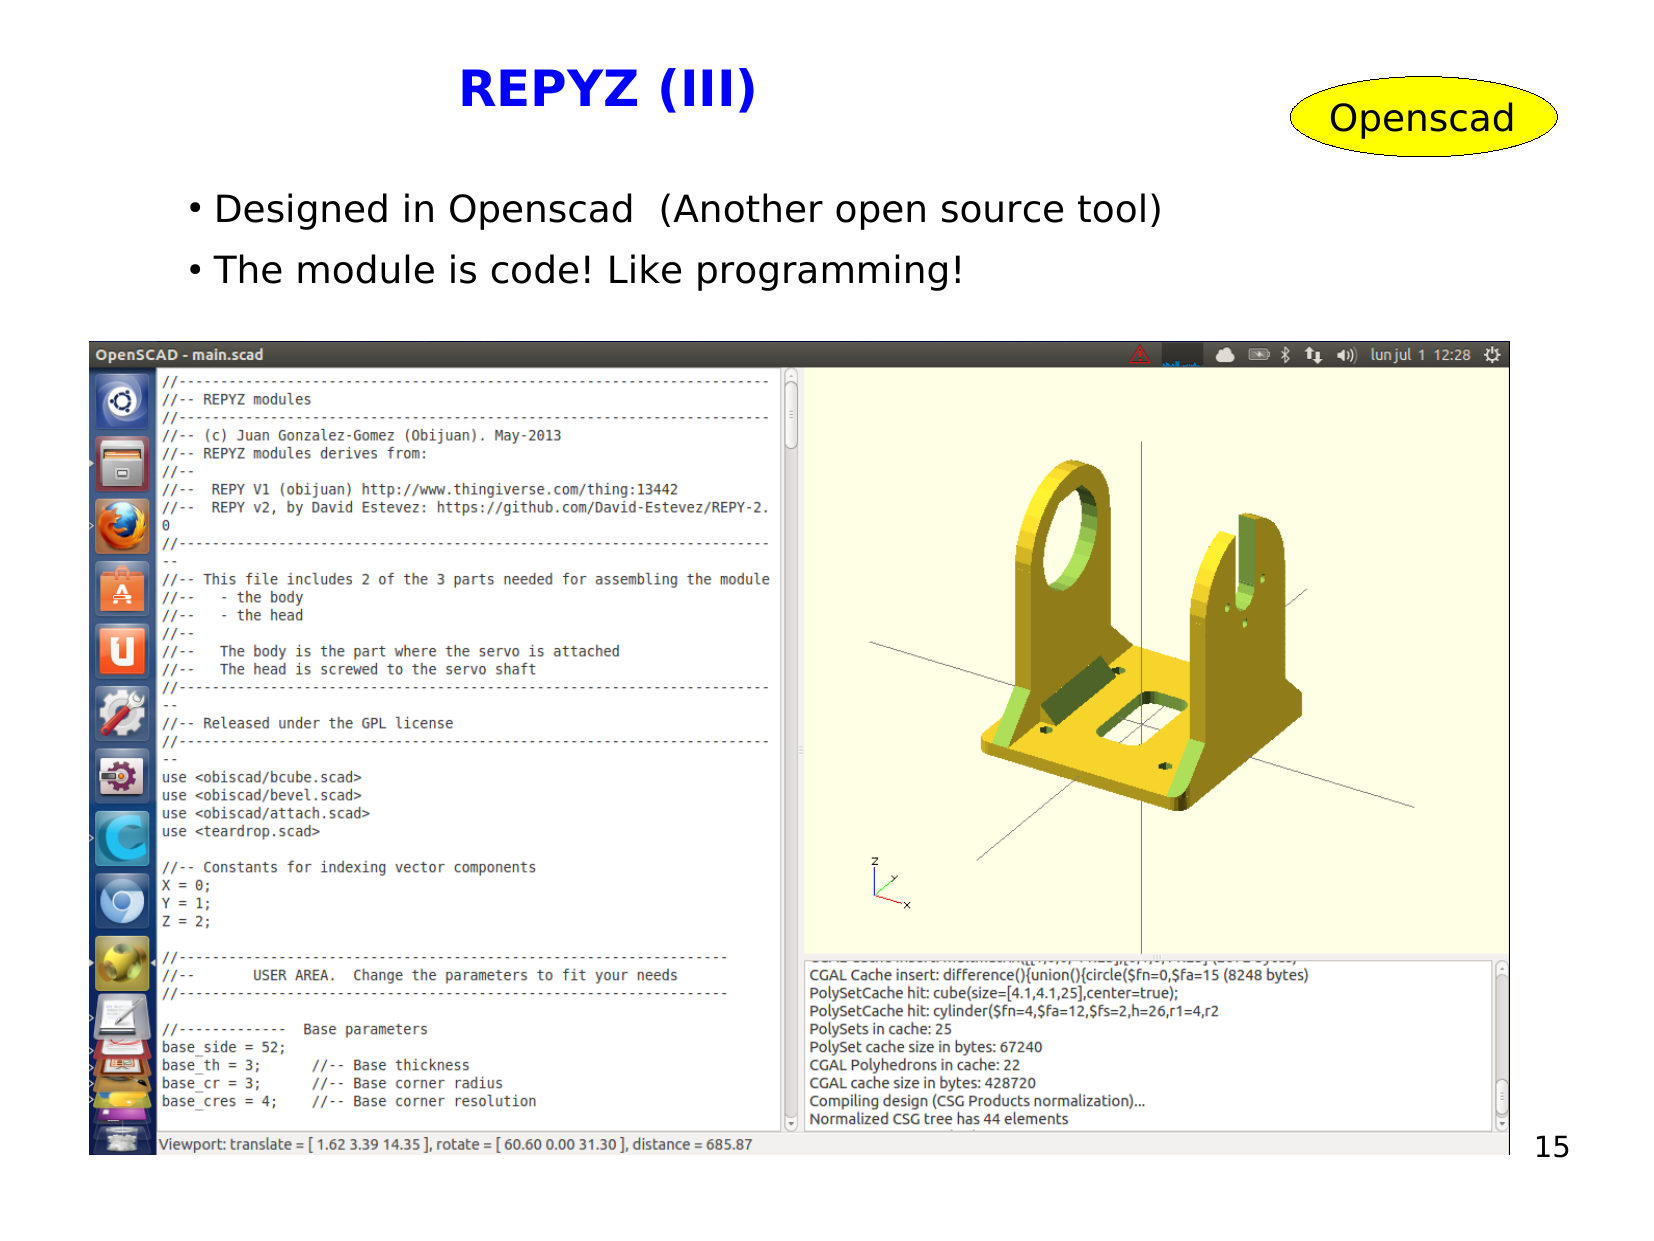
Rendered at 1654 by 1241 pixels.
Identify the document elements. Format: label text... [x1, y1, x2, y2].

text_box REPYZ (III) [443, 52, 791, 126]
picture [89, 341, 1510, 1155]
text_box [1531, 92, 1558, 141]
text_box [1327, 76, 1521, 89]
text_box [1290, 93, 1314, 140]
text_box Openscad [1314, 89, 1531, 148]
text_box Designed in Openscad (Another open source tool) The module is code! Like programming! [173, 179, 1270, 300]
text_box [1340, 148, 1508, 157]
